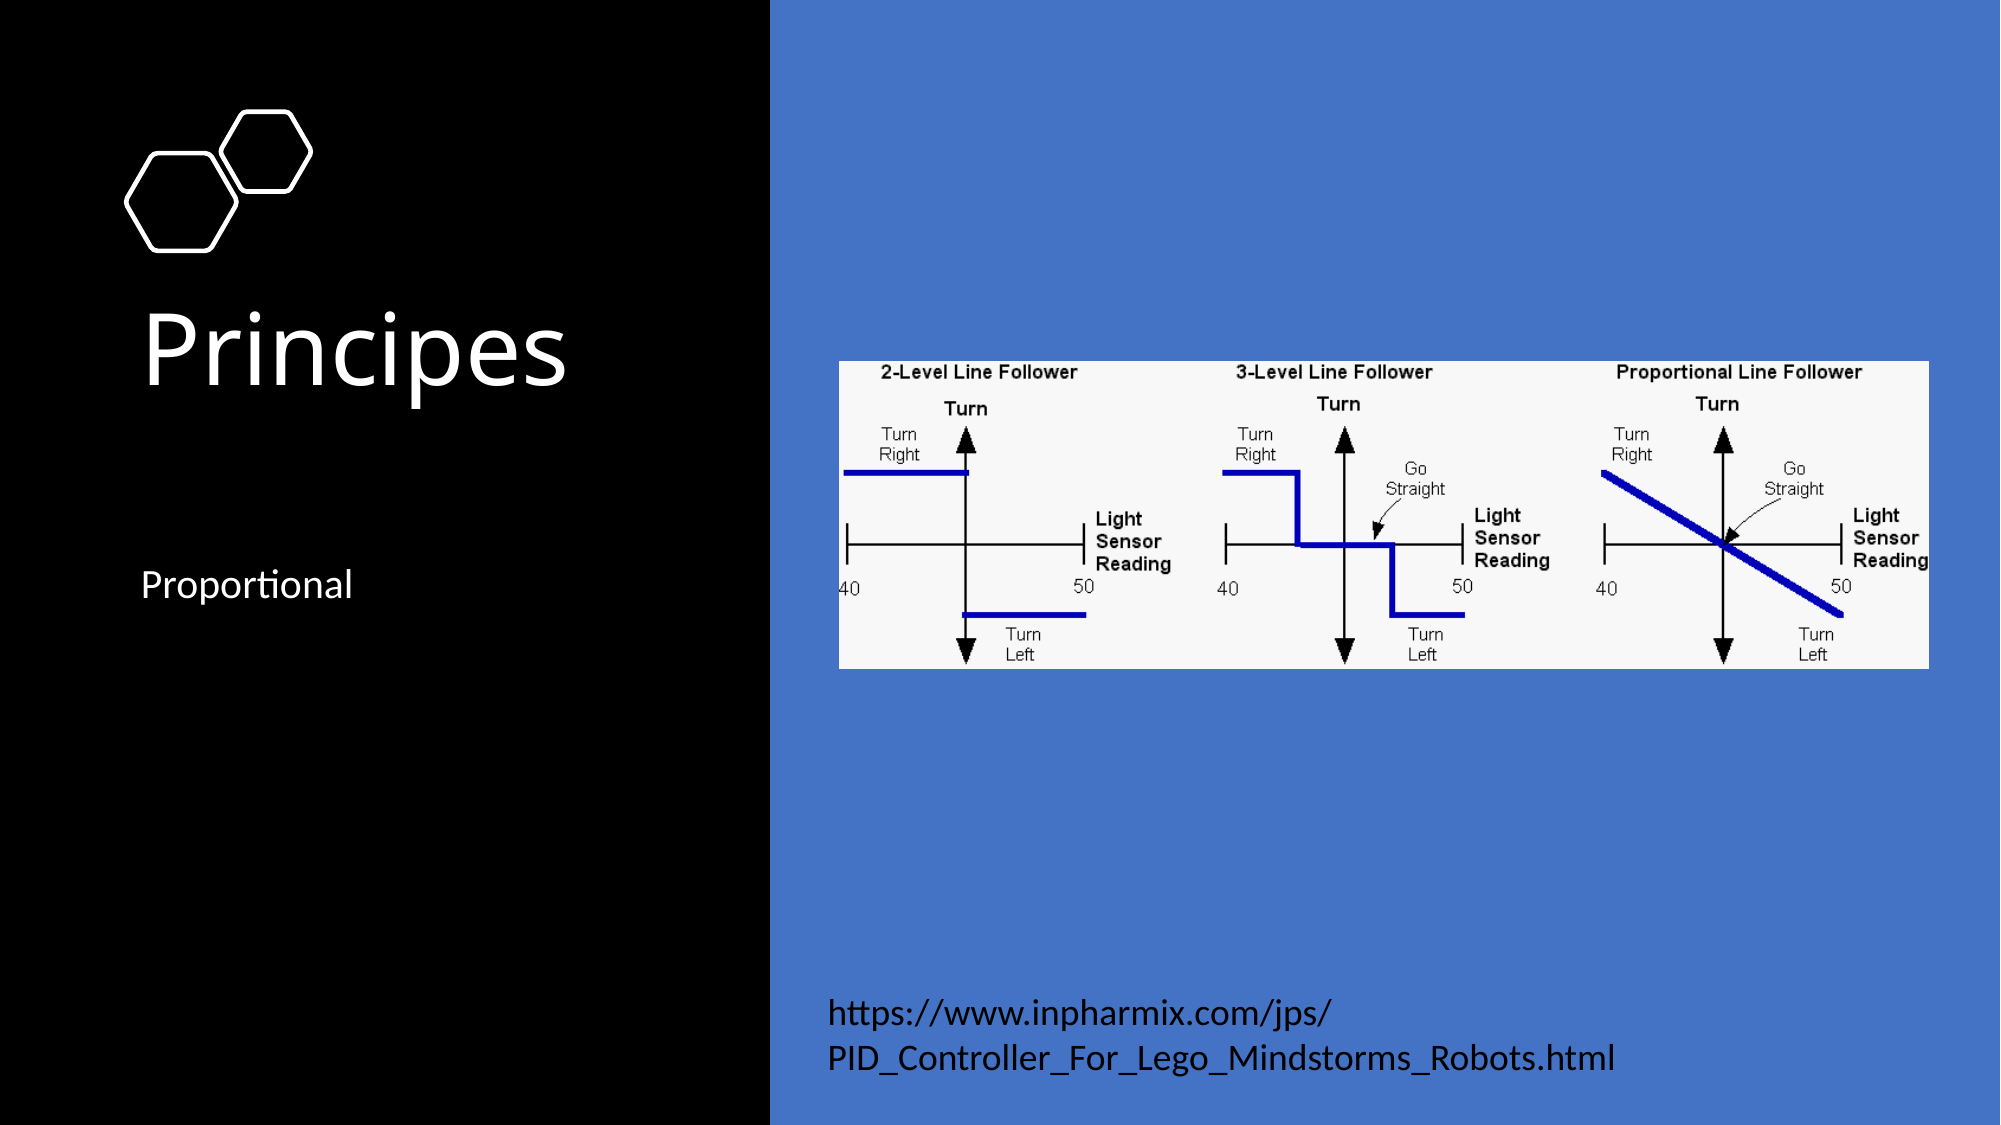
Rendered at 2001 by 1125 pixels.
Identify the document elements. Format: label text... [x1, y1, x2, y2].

title Principes [125, 292, 714, 533]
text_box [0, 0, 2000, 1125]
picture [839, 361, 1929, 669]
list Proportional [125, 554, 714, 1014]
text_box https://www.inpharmix.com/jps/PID_Controller_For_Lego_Mindstorms_Robots.html [812, 979, 1664, 1086]
